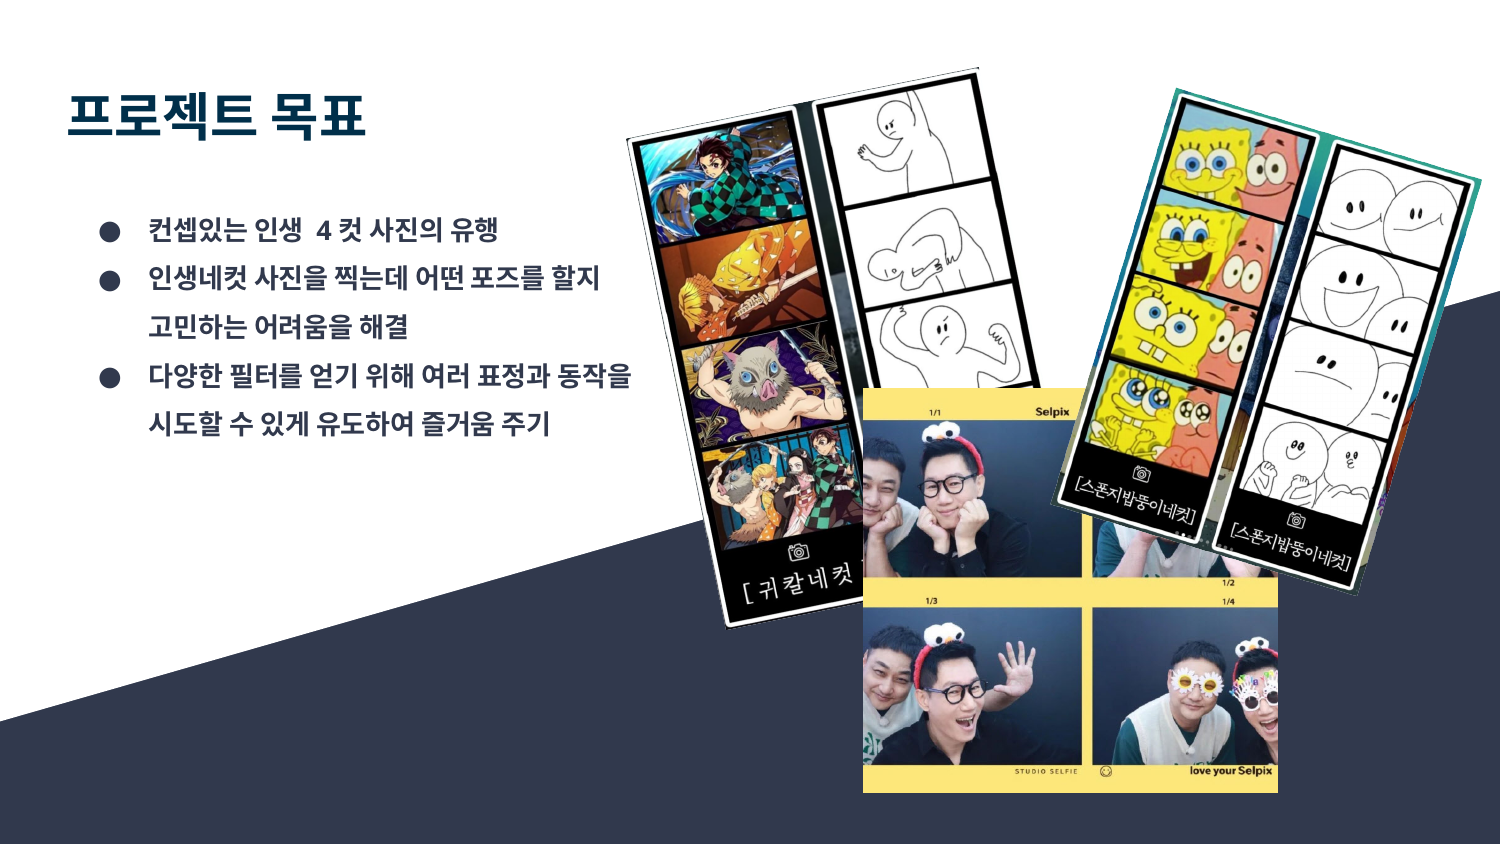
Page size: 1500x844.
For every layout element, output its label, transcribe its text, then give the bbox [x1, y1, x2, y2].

picture [625, 66, 1482, 793]
text_box 컨셉있는 인생 4컷 사진의 유행 인생네컷 사진을 찍는데 어떤 포즈를 할지 고민하는 어려움을 해결 다양한 필터를 얻기 위해 여러 표정과 동작을 시도할 수 있게 유도하여 즐거움 주기 [59, 181, 683, 553]
title 프로젝트 목표 [51, 60, 1449, 167]
